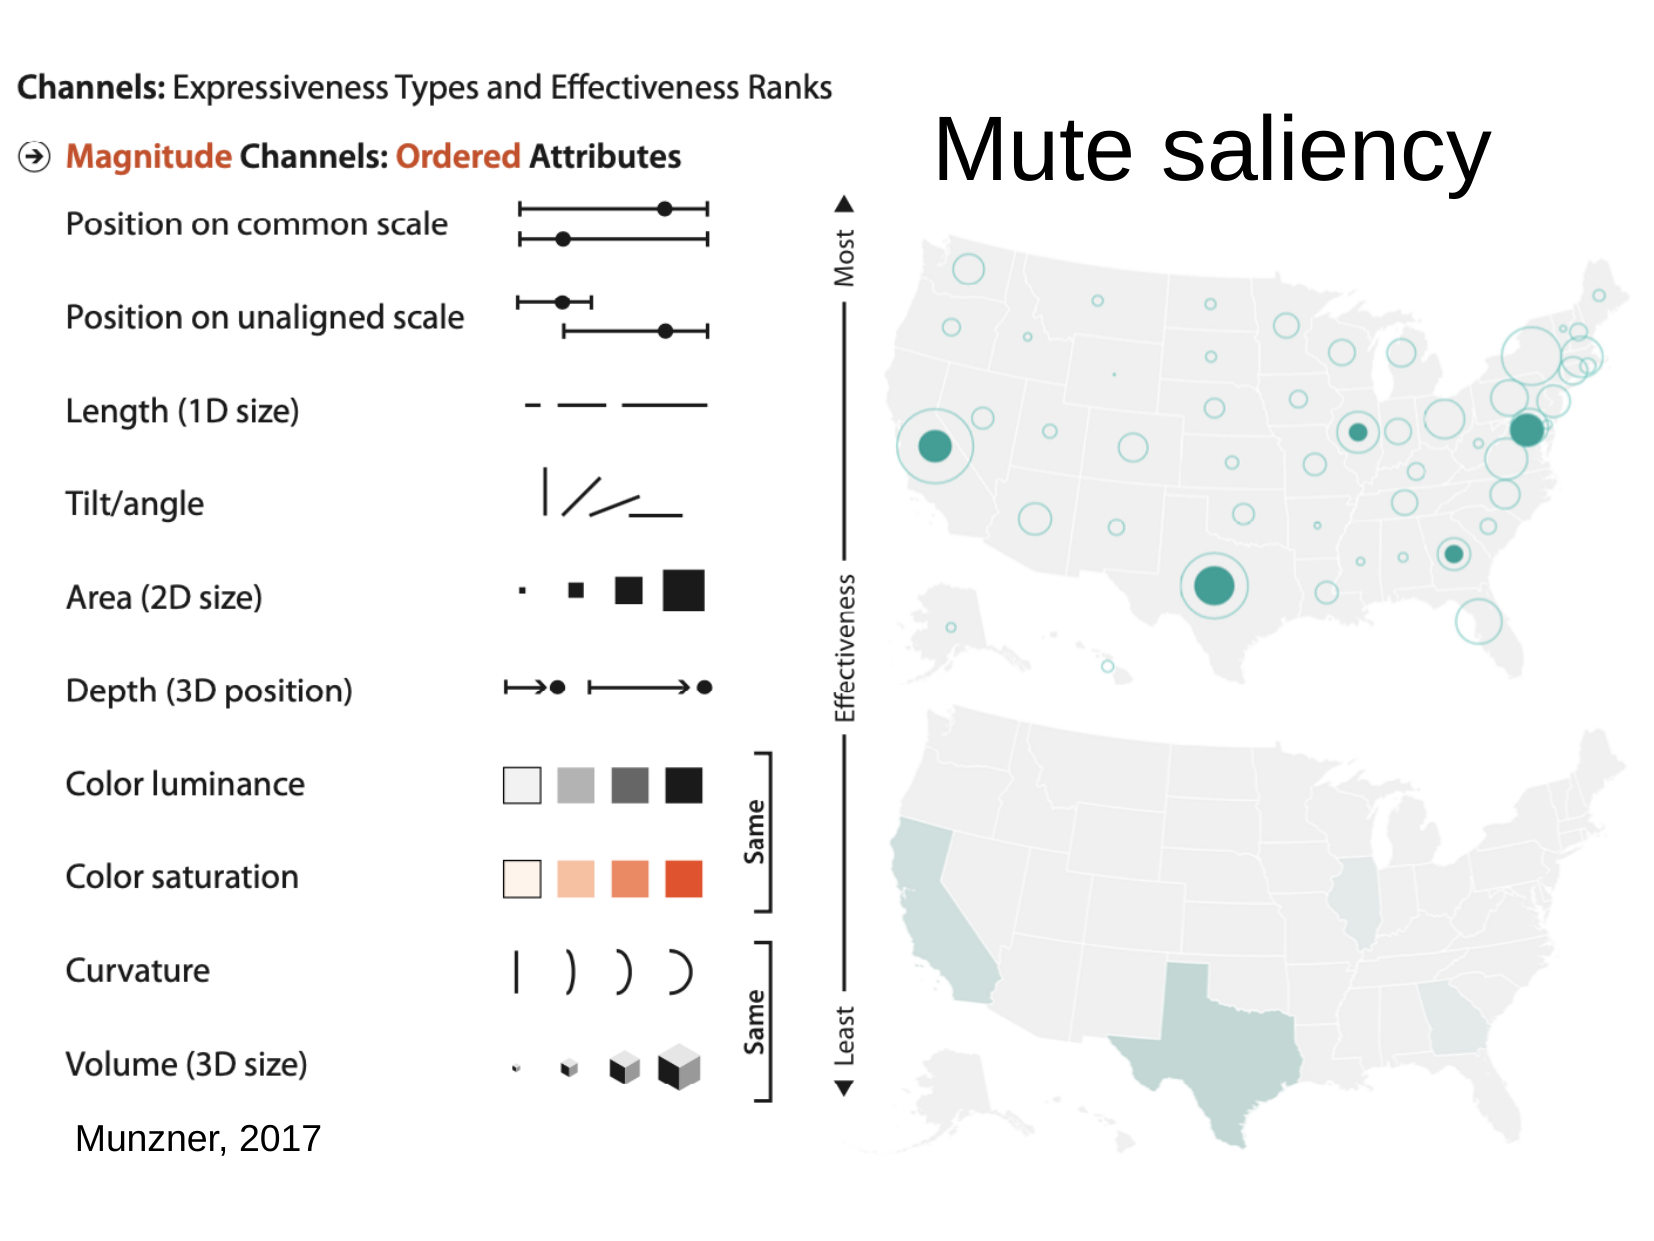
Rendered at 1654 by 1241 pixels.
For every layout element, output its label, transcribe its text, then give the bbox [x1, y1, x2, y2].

picture [0, 60, 1654, 1156]
title Mute saliency [900, 45, 1526, 253]
text_box Munzner, 2017 [60, 1110, 613, 1209]
